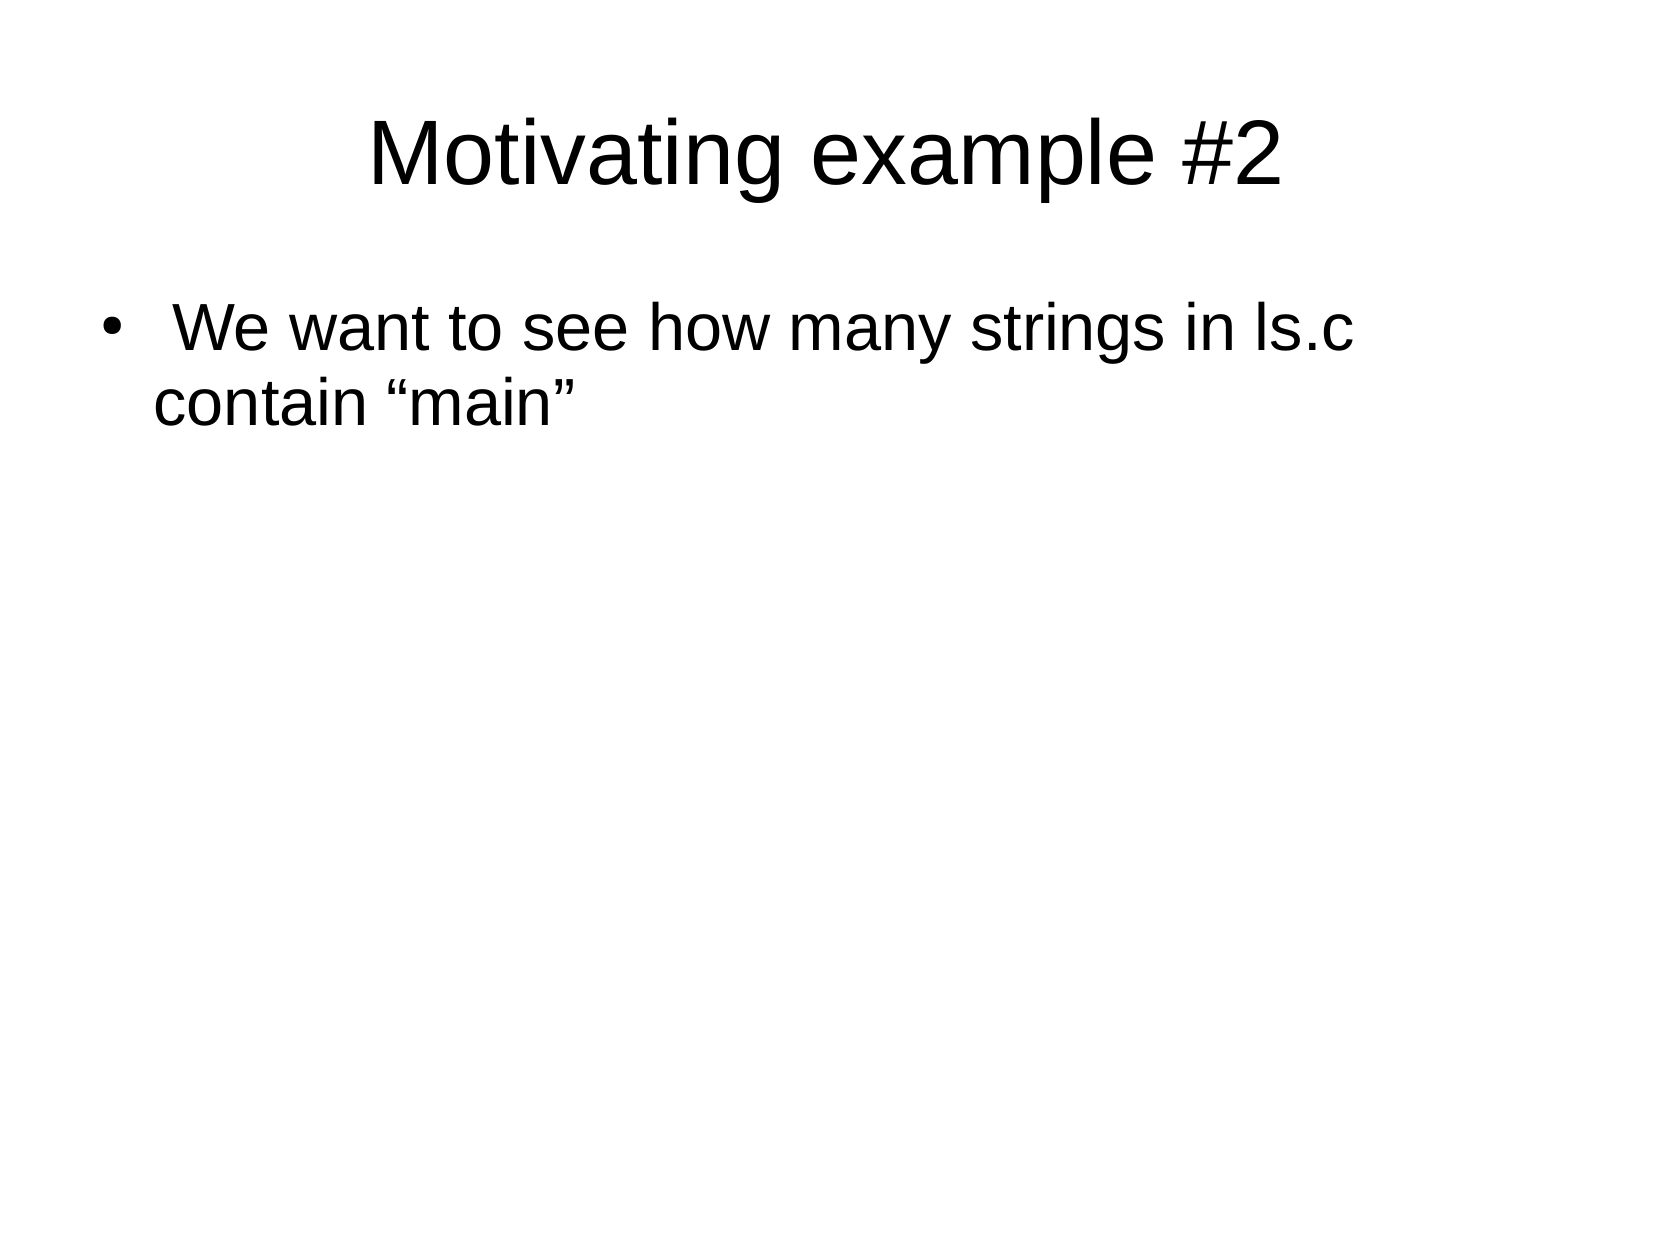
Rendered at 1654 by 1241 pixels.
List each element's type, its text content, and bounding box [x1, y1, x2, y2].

title Motivating example #2 [82, 49, 1571, 257]
list We want to see how many strings in ls.c contain “main” [82, 290, 1571, 1010]
